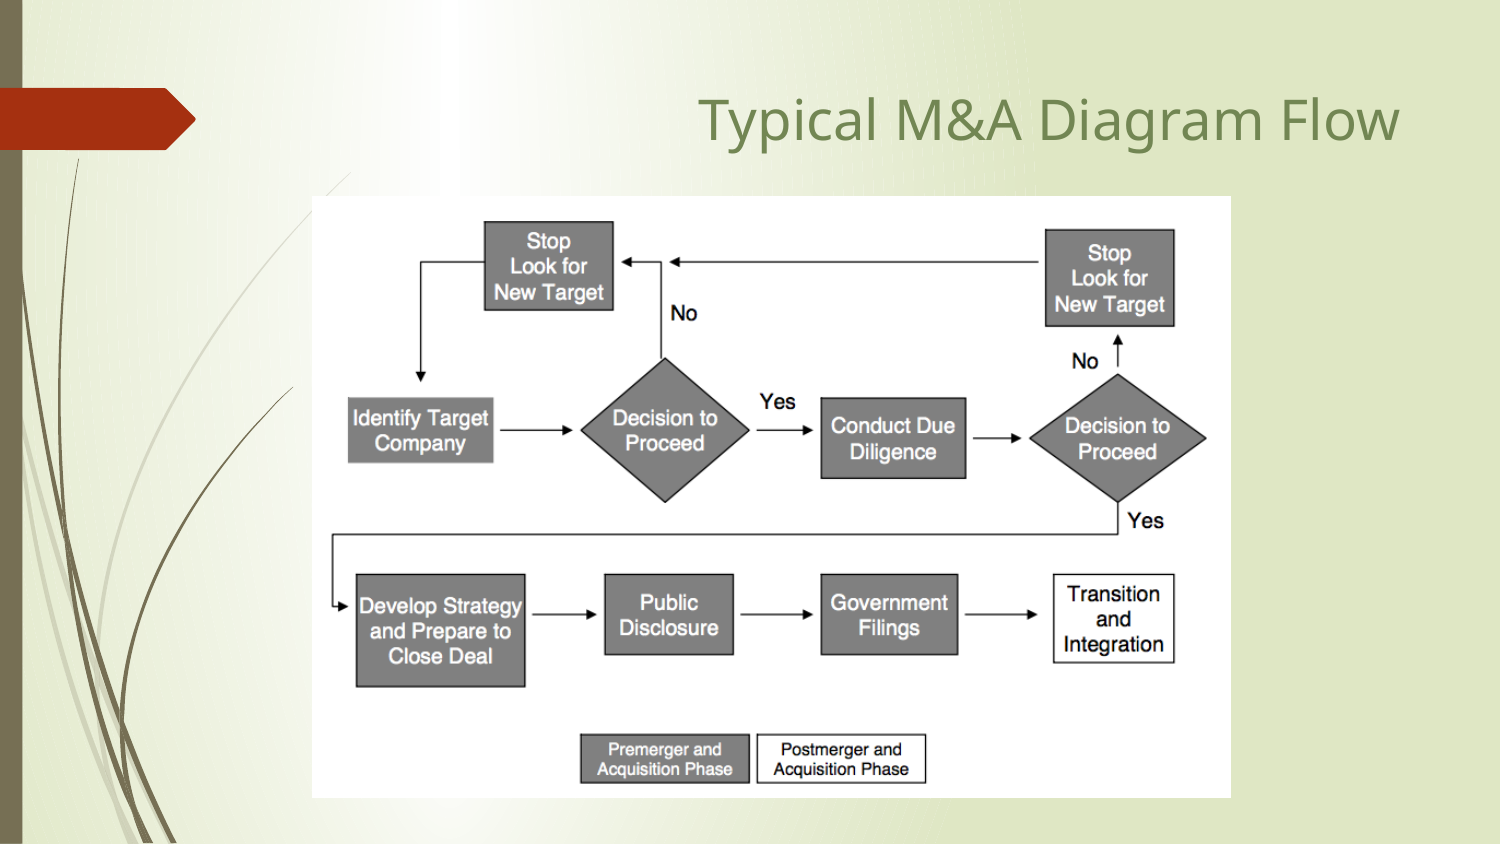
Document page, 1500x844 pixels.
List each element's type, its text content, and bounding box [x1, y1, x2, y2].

picture [312, 196, 1231, 798]
title Typical M&A Diagram Flow [319, 76, 1416, 235]
